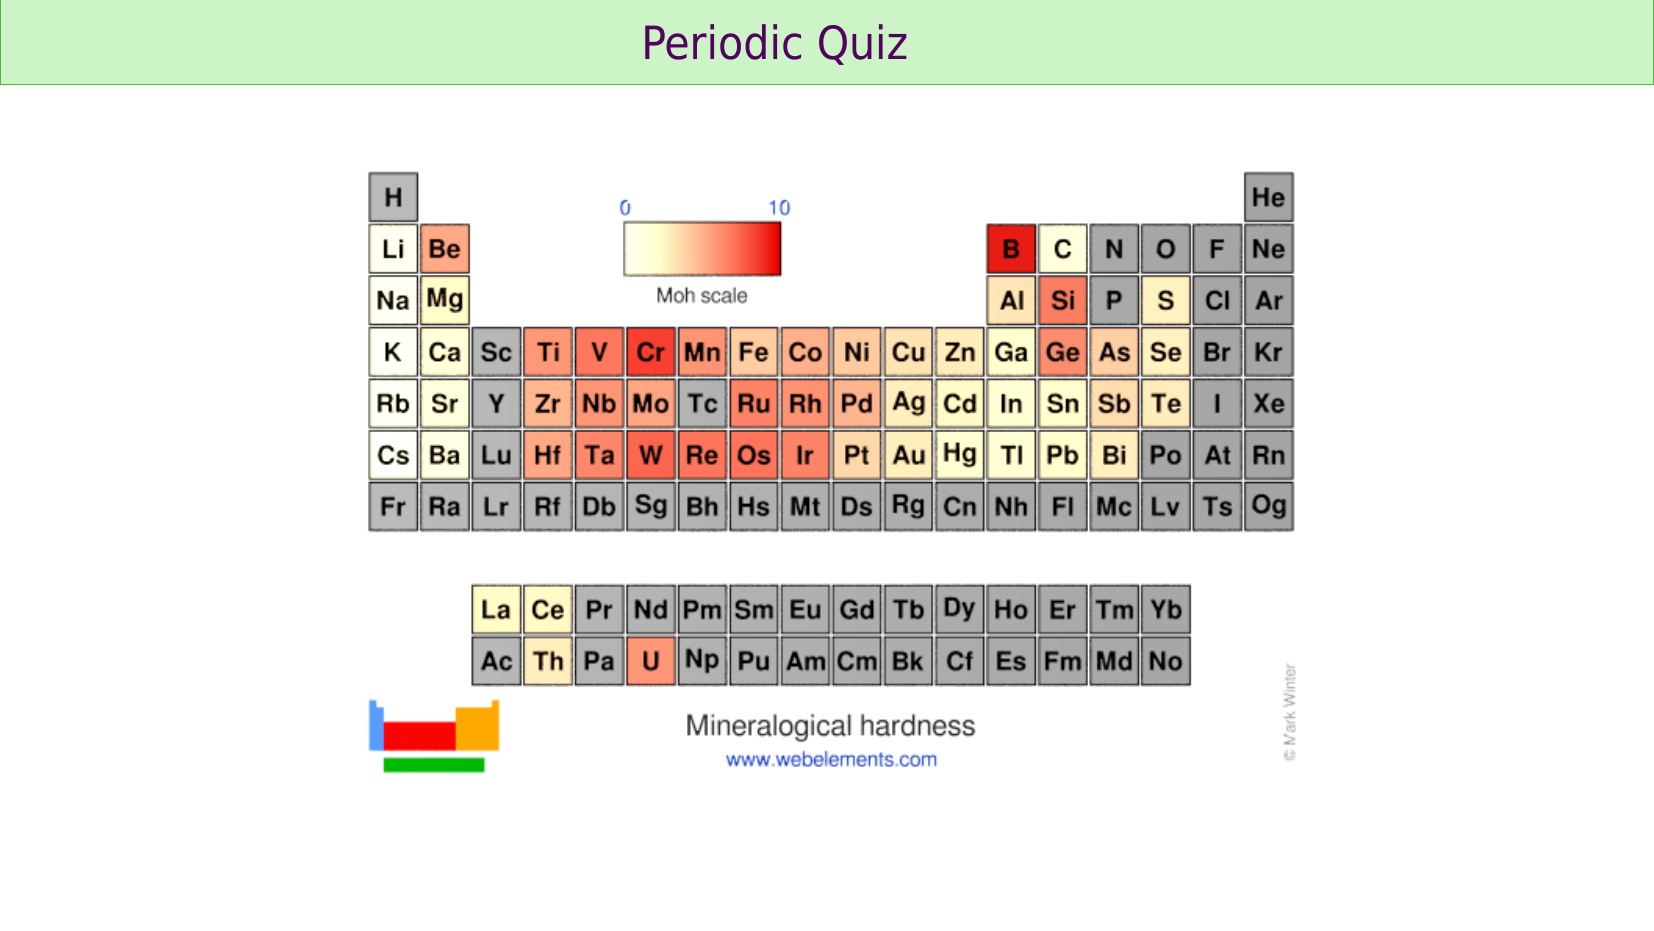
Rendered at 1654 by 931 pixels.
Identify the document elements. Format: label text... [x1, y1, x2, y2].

picture [331, 155, 1332, 781]
text_box Periodic Quiz [626, 9, 937, 78]
text_box [0, 0, 1654, 85]
